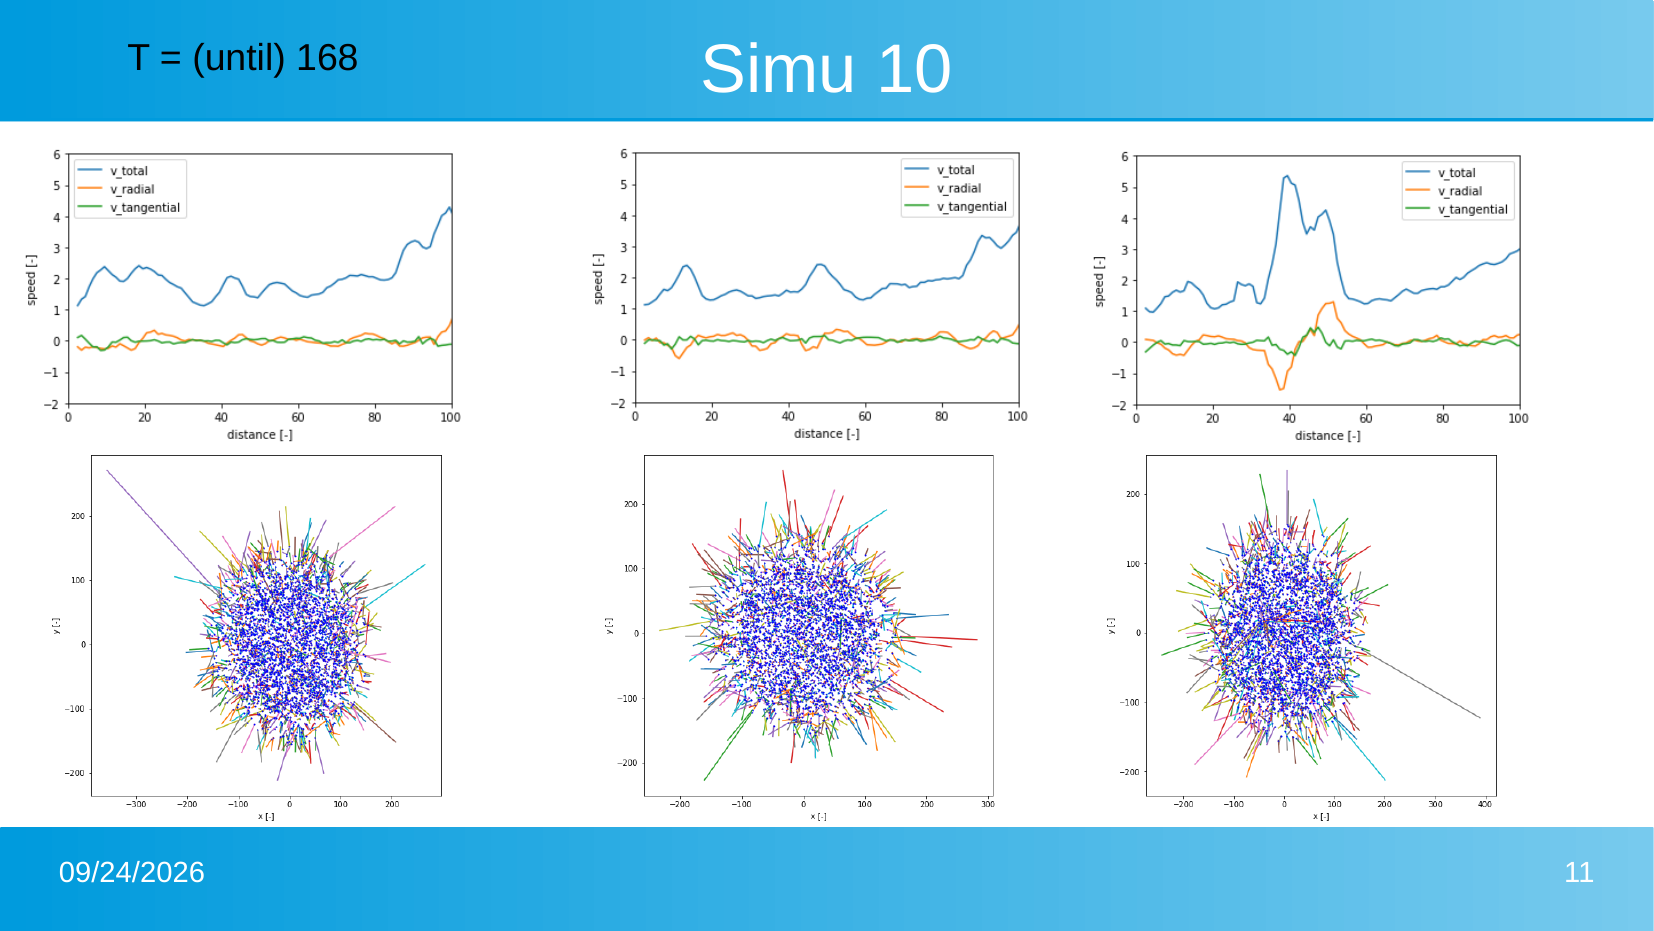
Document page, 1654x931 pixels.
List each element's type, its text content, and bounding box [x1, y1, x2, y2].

picture [600, 449, 1001, 826]
picture [586, 141, 1037, 446]
picture [1102, 449, 1501, 826]
text_box T = (until) 168 [112, 29, 451, 87]
picture [1087, 144, 1538, 448]
picture [19, 142, 470, 447]
picture [47, 449, 446, 826]
title Simu 10 [59, 29, 1595, 108]
